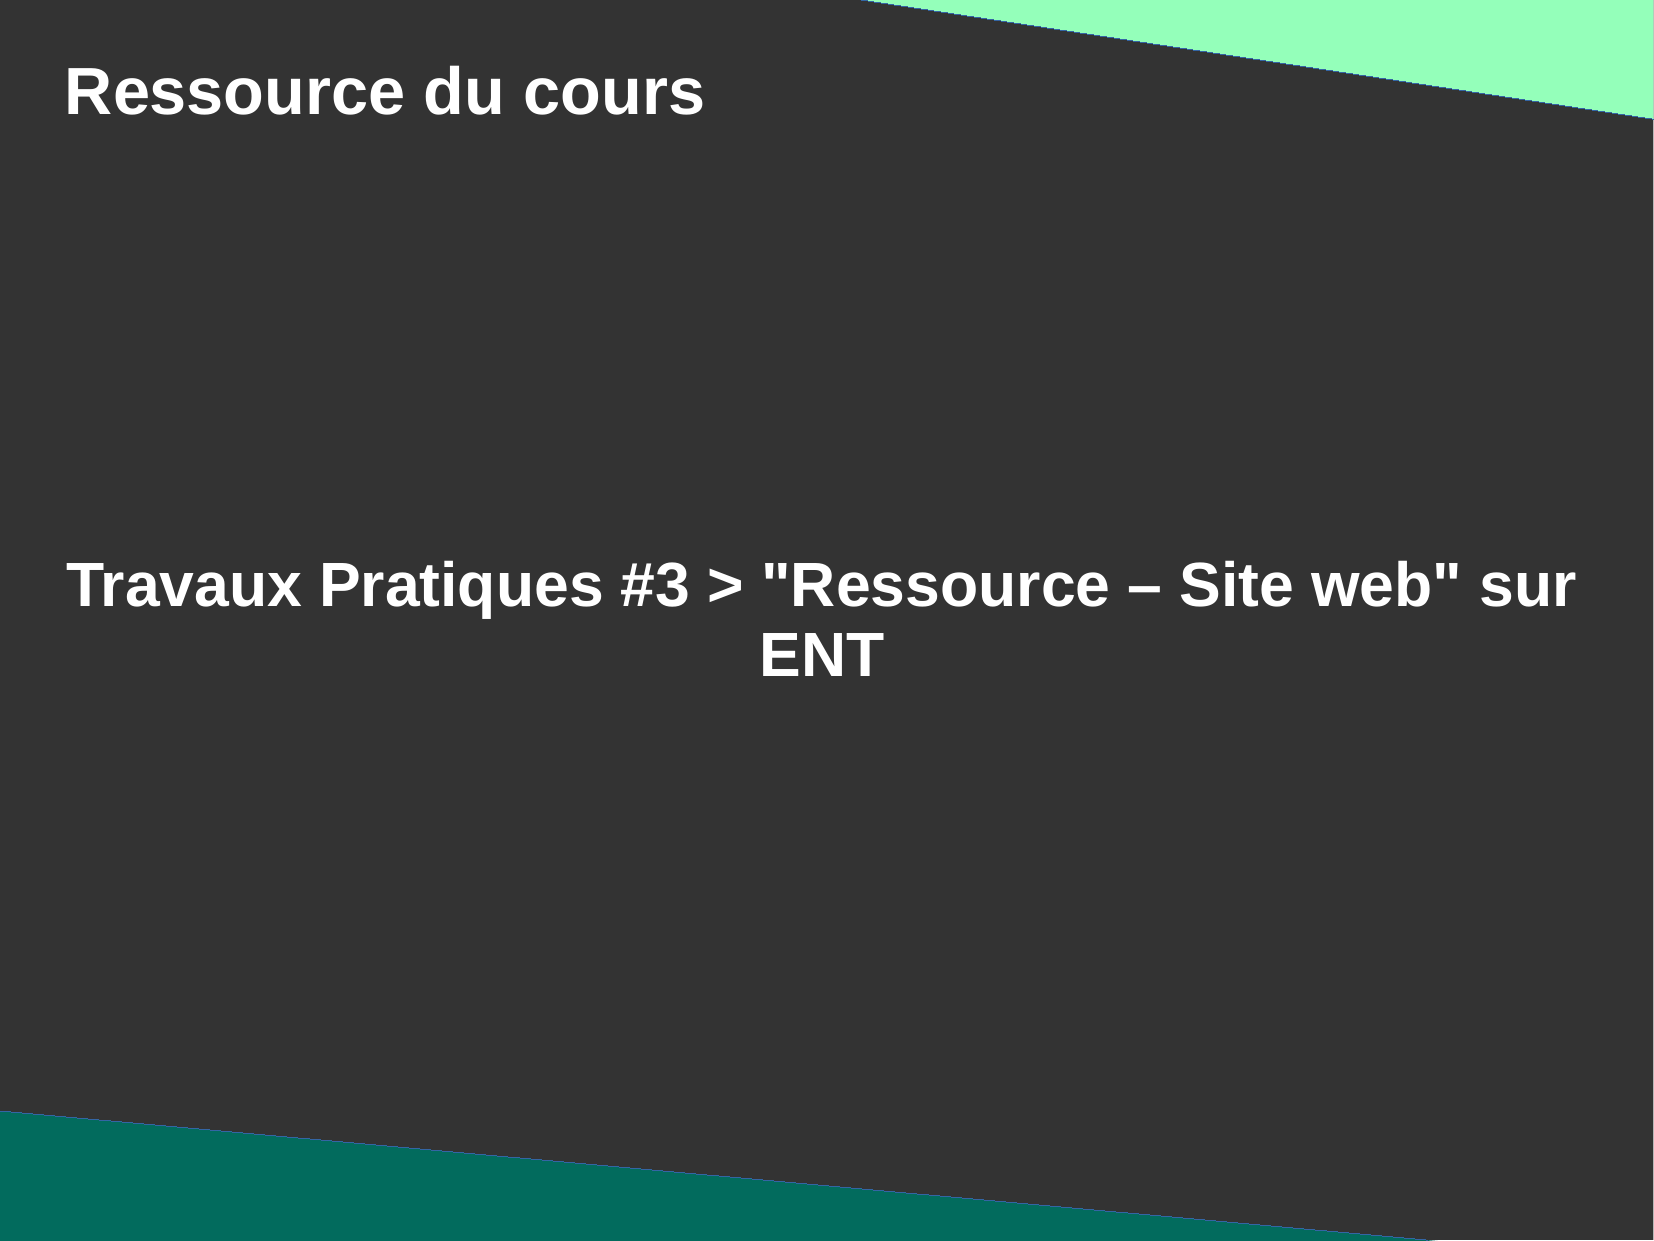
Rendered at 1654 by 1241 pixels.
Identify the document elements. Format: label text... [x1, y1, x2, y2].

title Travaux Pratiques #3 > "Ressource – Site web" sur ENT [22, 550, 1622, 690]
title Ressource du cours [64, 54, 1553, 157]
text_box [861, 0, 1654, 120]
